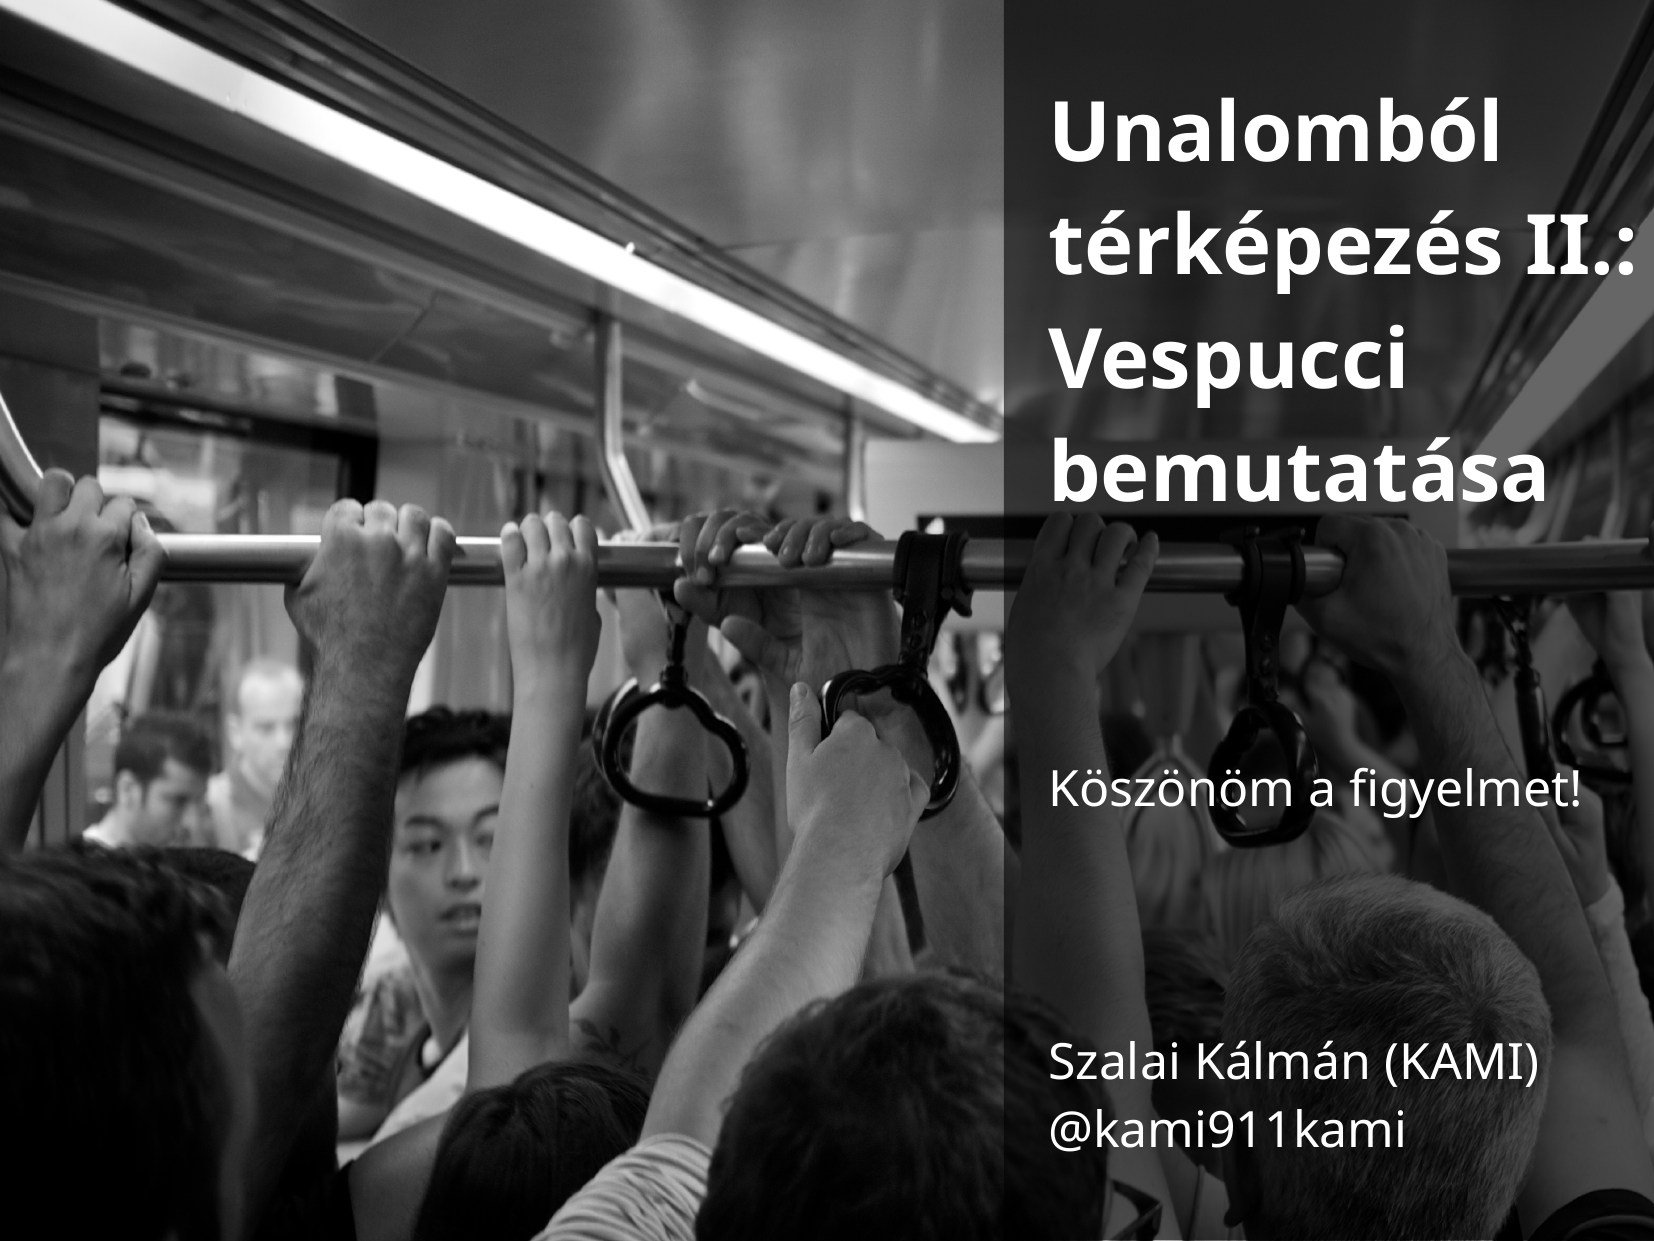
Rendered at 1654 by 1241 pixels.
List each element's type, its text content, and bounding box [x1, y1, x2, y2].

picture [0, 0, 1003, 1241]
text_box Unalomból térképezés II.: Vespucci bemutatása Köszönöm a figyelmet! Szalai Kálmán (KAMI) @kami911kami [1003, 0, 1654, 1241]
